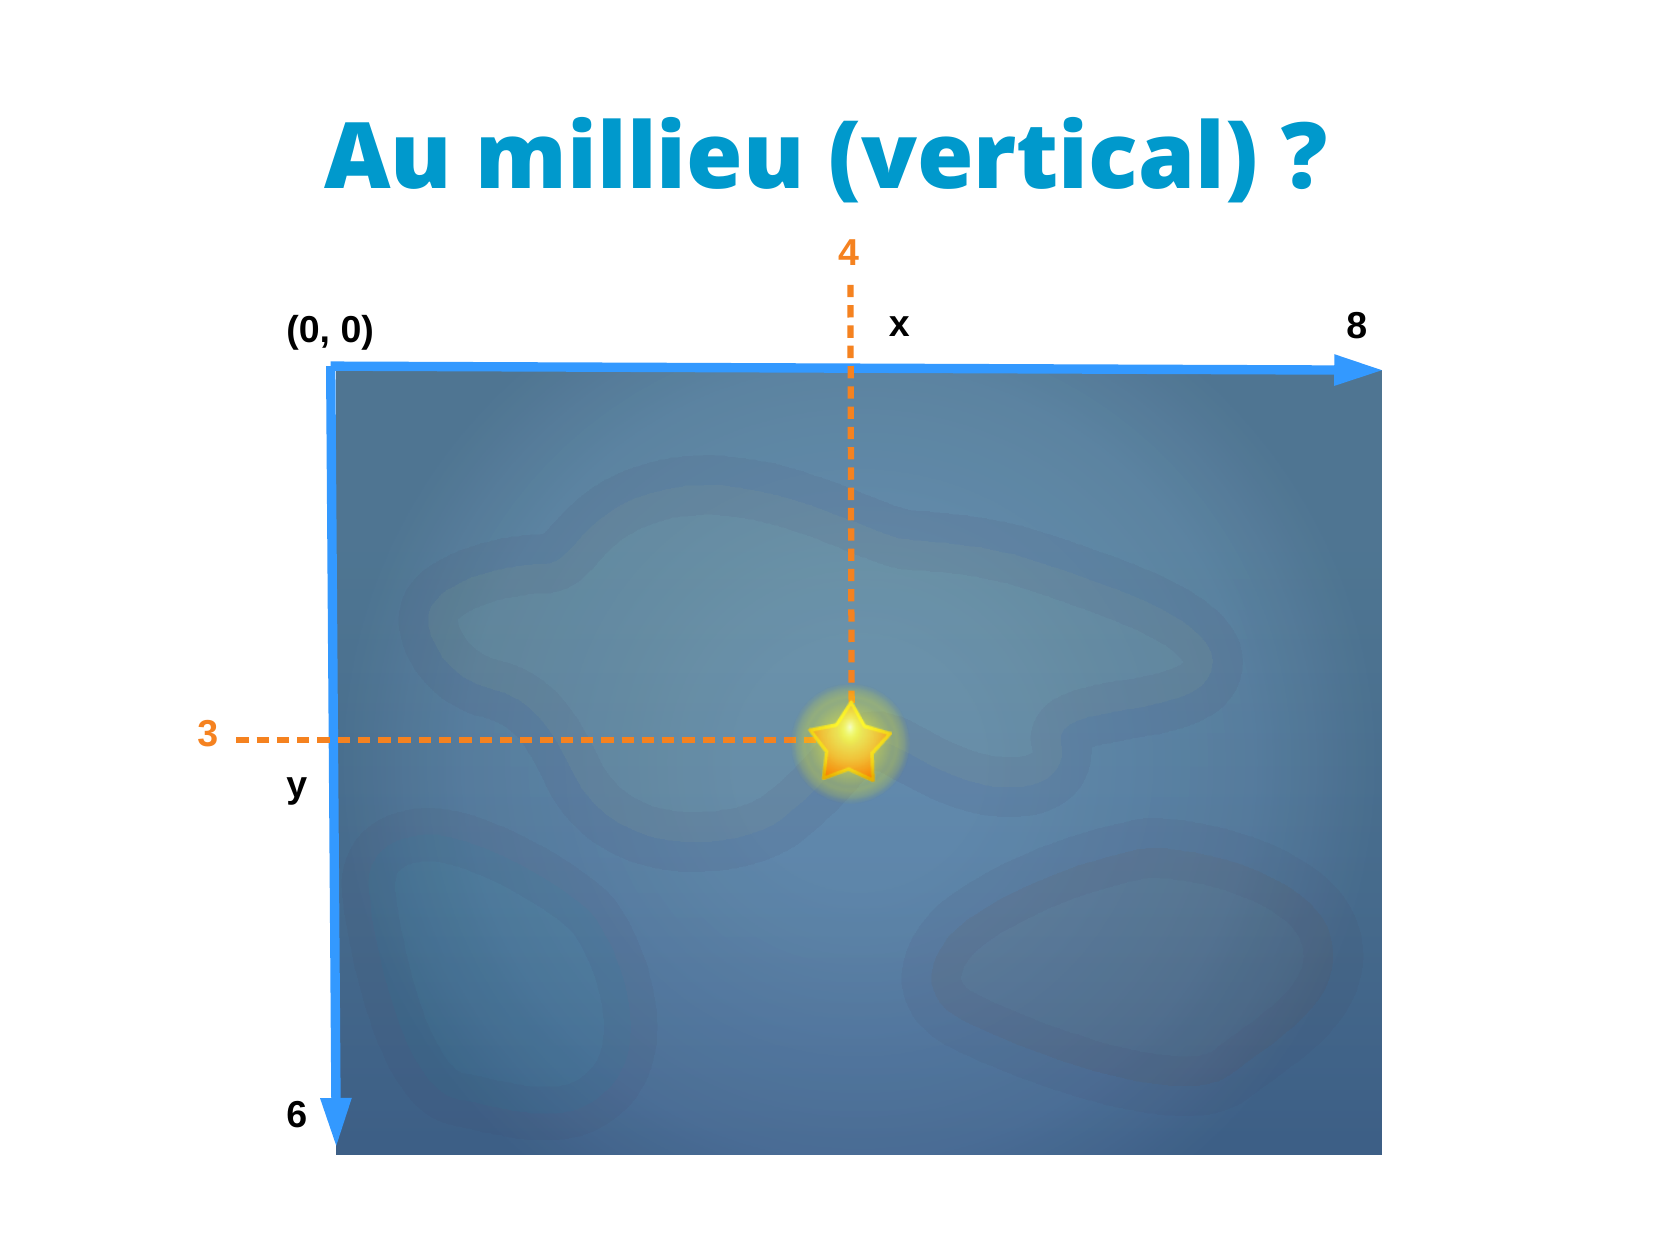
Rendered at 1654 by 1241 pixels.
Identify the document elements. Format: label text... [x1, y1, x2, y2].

text_box 6 [271, 1086, 367, 1146]
text_box 8 [1122, 297, 1382, 355]
text_box (0, 0) [271, 301, 390, 361]
text_box 4 [823, 224, 877, 285]
text_box x [874, 295, 922, 378]
text_box 3 [182, 704, 237, 766]
text_box y [271, 755, 319, 839]
title Au millieu (vertical) ? [82, 49, 1571, 257]
picture [336, 371, 1382, 1155]
